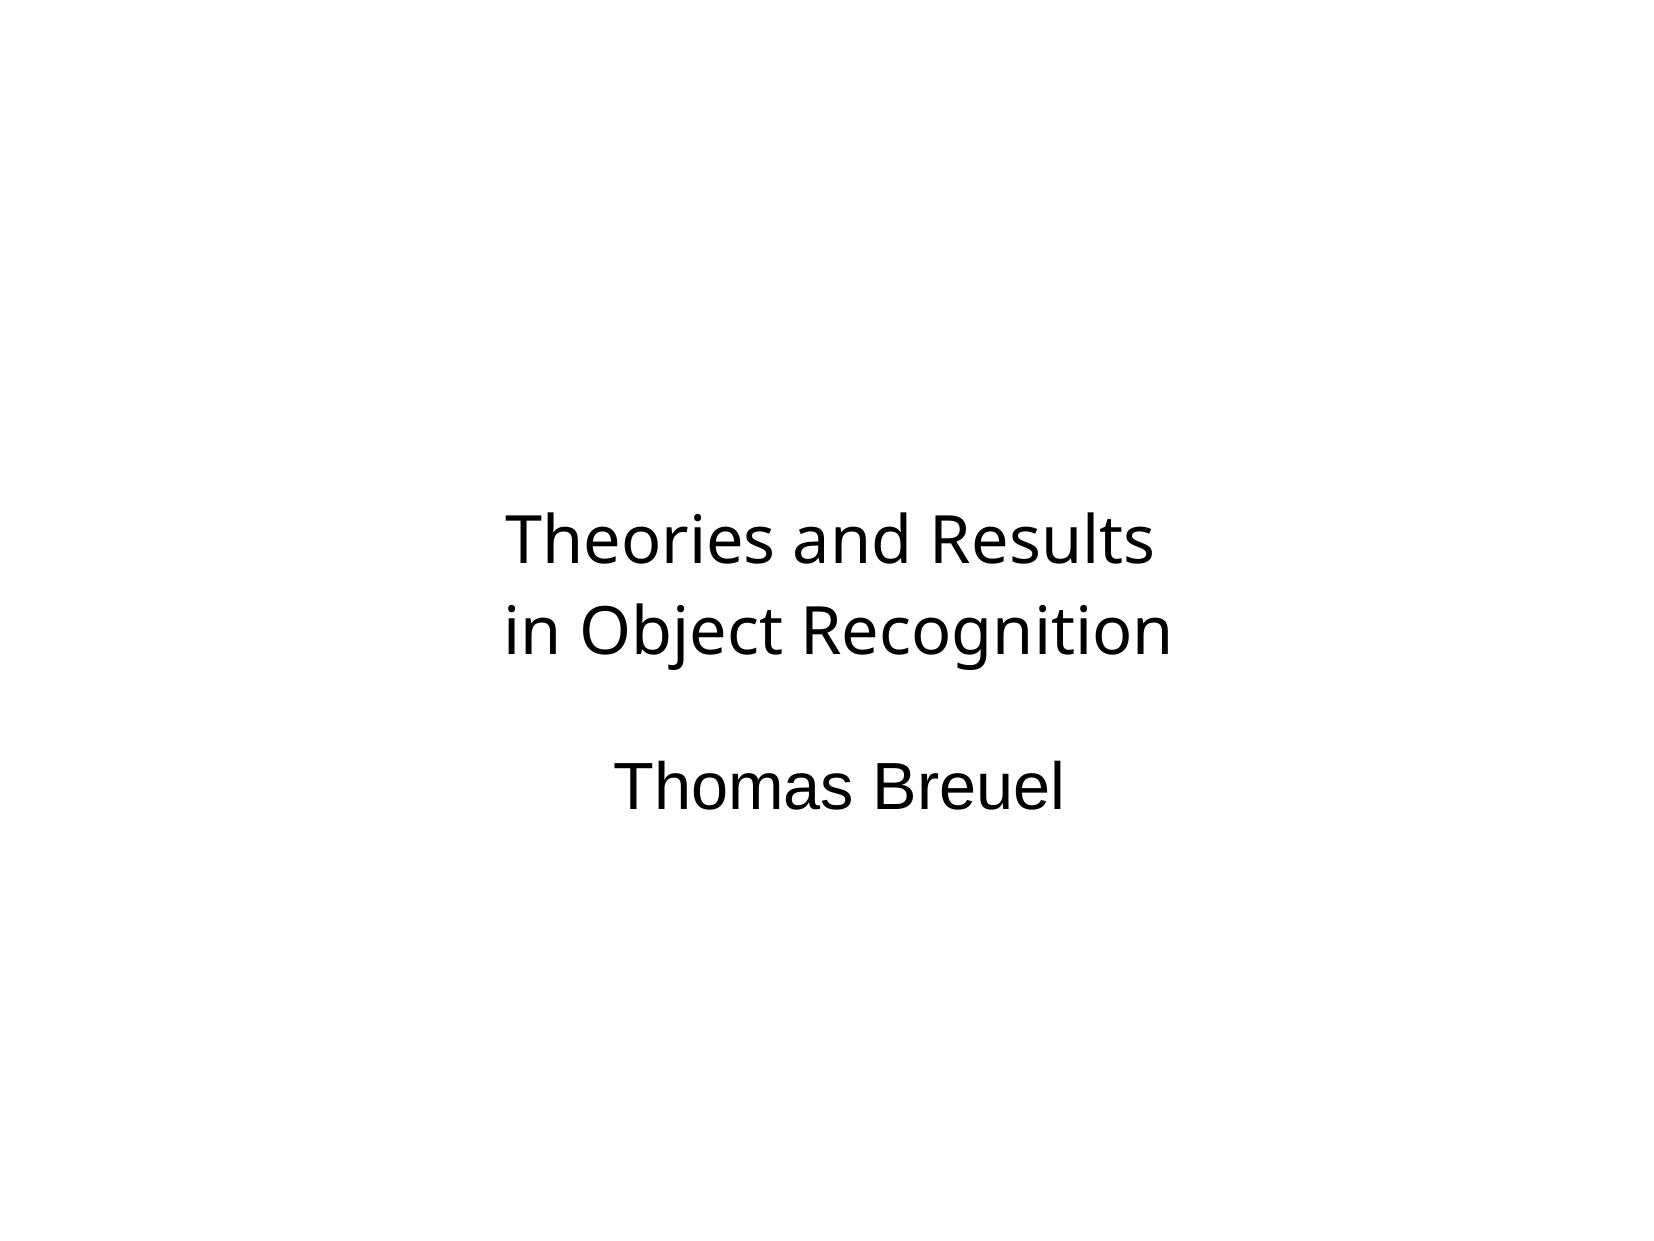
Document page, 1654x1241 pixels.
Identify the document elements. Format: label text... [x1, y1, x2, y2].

subtitle Theories and Results in Object Recognition Thomas Breuel [25, 226, 1654, 1166]
